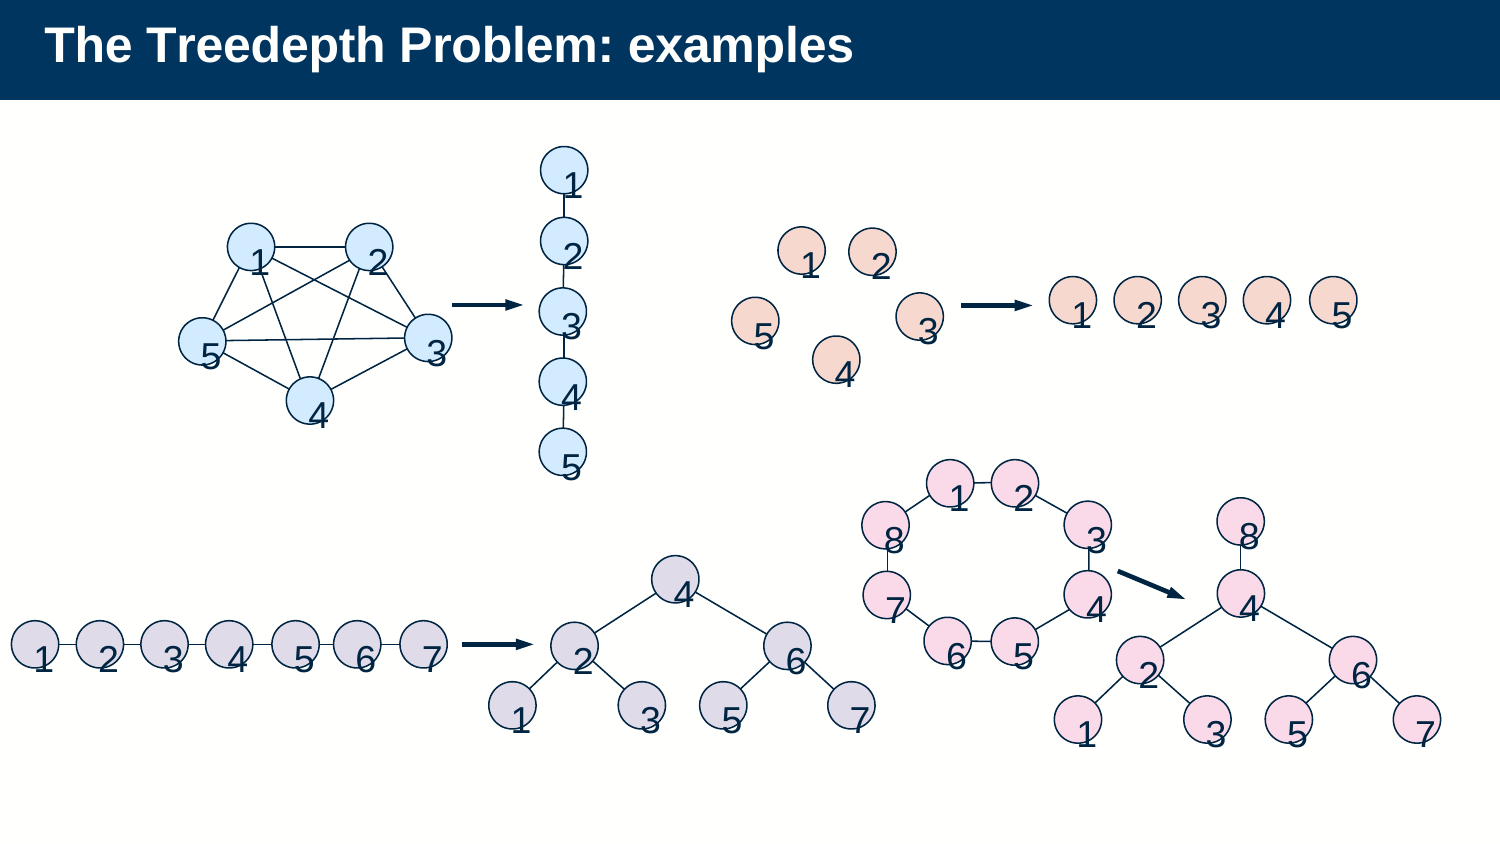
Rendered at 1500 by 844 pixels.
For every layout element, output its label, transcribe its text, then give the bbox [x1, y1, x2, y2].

text_box 6 [952, 655, 962, 664]
text_box 2 [991, 459, 1039, 507]
text_box 4 [565, 389, 574, 402]
text_box 6 [333, 620, 381, 668]
text_box 4 [539, 358, 587, 406]
text_box 7 [863, 571, 911, 619]
text_box 3 [539, 287, 587, 336]
text_box 2 [550, 622, 599, 670]
text_box 3 [1178, 276, 1226, 324]
text_box 6 [361, 658, 371, 668]
text_box 4 [231, 651, 240, 664]
text_box 1 [11, 620, 59, 668]
text_box 5 [539, 428, 587, 476]
text_box 7 [1393, 695, 1441, 744]
text_box 5 [1265, 695, 1313, 744]
text_box 6 [924, 617, 972, 665]
text_box 2 [345, 223, 393, 271]
text_box 5 [271, 620, 320, 668]
text_box 8 [888, 541, 899, 549]
text_box 3 [1183, 695, 1232, 744]
text_box 7 [827, 681, 876, 729]
text_box 1 [1049, 276, 1097, 324]
text_box 2 [1114, 276, 1162, 324]
text_box 3 [618, 681, 666, 729]
text_box 8 [1217, 497, 1265, 546]
text_box 4 [1090, 601, 1099, 614]
text_box 1 [540, 146, 588, 194]
text_box 8 [1244, 525, 1253, 534]
text_box 1 [227, 223, 275, 271]
text_box 4 [677, 586, 686, 599]
text_box 3 [896, 292, 944, 341]
text_box 8 [861, 501, 910, 549]
text_box 3 [140, 620, 189, 668]
text_box 4 [286, 376, 334, 425]
text_box 6 [1357, 674, 1367, 684]
text_box 4 [838, 366, 847, 379]
text_box 4 [1217, 569, 1265, 618]
text_box 1 [926, 459, 974, 507]
text_box 4 [1243, 600, 1252, 613]
text_box 5 [1309, 276, 1357, 324]
text_box 4 [1064, 570, 1112, 618]
text_box 1 [1054, 695, 1102, 744]
text_box 2 [1116, 636, 1164, 684]
text_box 6 [1329, 636, 1377, 684]
text_box 1 [488, 681, 537, 729]
text_box 2 [76, 620, 124, 668]
text_box 4 [1269, 307, 1278, 320]
text_box 3 [404, 314, 452, 362]
text_box 8 [1243, 537, 1254, 545]
text_box 5 [991, 617, 1039, 666]
text_box 7 [399, 620, 448, 668]
text_box 4 [312, 407, 321, 420]
text_box 4 [651, 555, 699, 603]
text_box 6 [763, 622, 812, 670]
text_box 4 [812, 336, 860, 384]
text_box 4 [1243, 276, 1291, 324]
text_box 5 [178, 317, 226, 366]
text_box 2 [848, 228, 897, 276]
text_box 2 [540, 217, 588, 265]
text_box 6 [791, 660, 801, 670]
text_box 5 [699, 681, 747, 729]
text_box 5 [731, 297, 779, 345]
text_box 1 [777, 226, 826, 275]
text_box [0, 0, 1500, 100]
title The Treedepth Problem: examples [29, 11, 1105, 95]
text_box 8 [889, 529, 898, 538]
text_box 3 [1064, 501, 1112, 549]
text_box 4 [205, 620, 253, 668]
